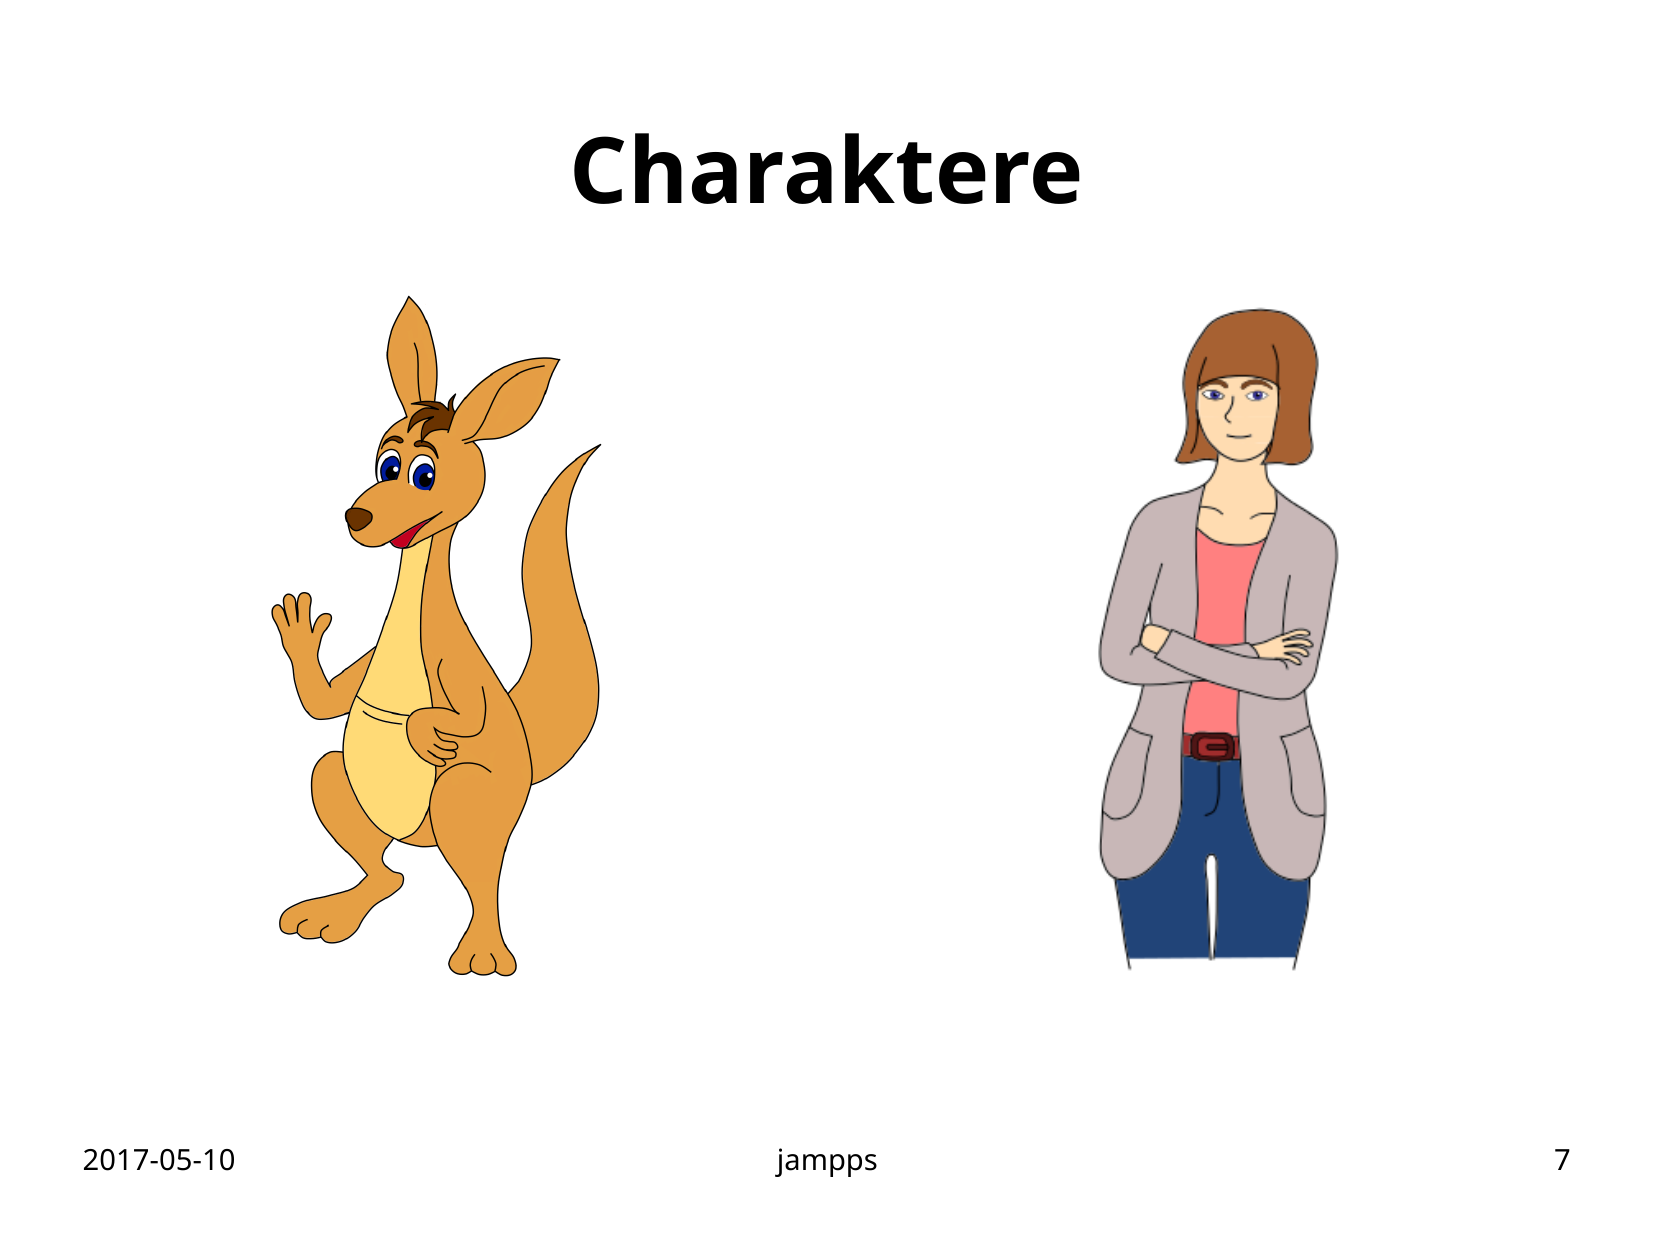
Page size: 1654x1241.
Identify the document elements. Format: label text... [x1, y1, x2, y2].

title Charaktere [82, 49, 1571, 257]
picture [1033, 290, 1383, 1010]
picture [188, 290, 704, 1010]
